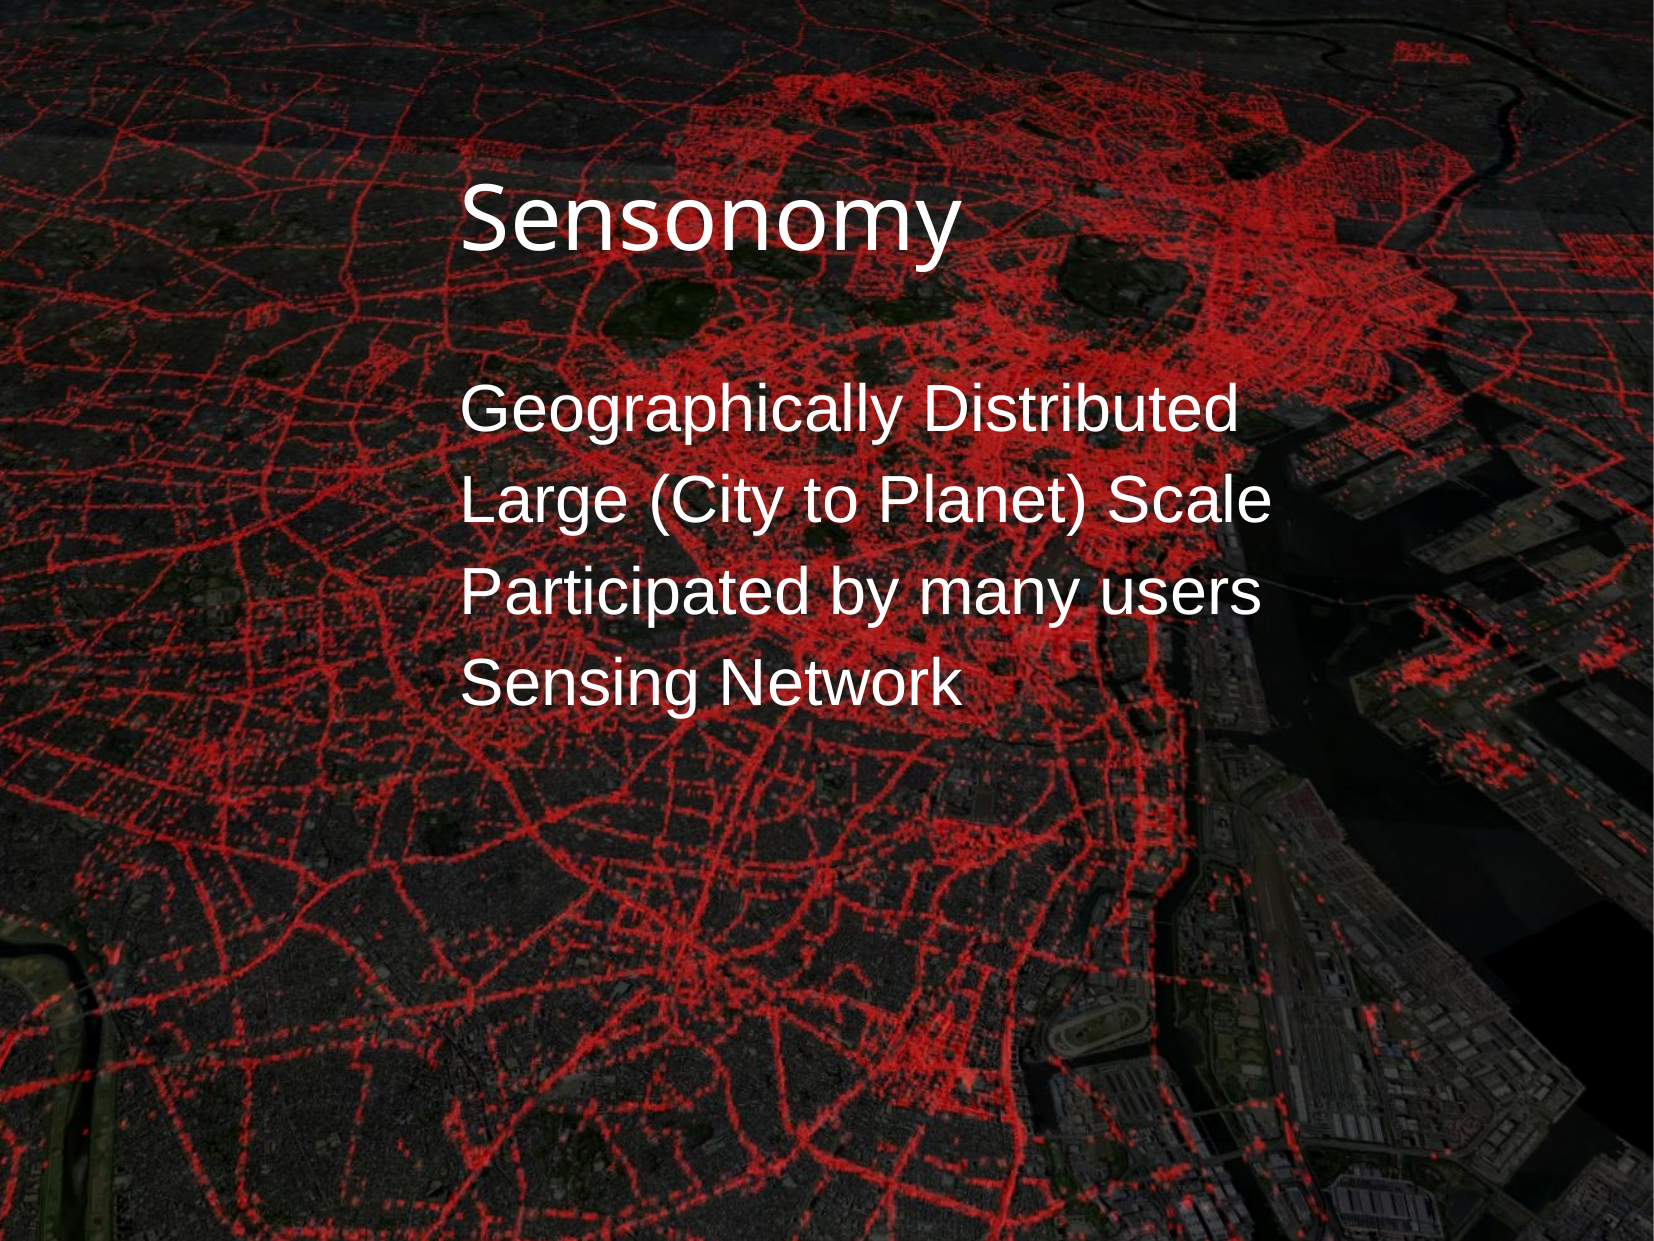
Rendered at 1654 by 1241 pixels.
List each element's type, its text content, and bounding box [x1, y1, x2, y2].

text_box Geographically Distributed Large (City to Planet) Scale Participated by many users Sensing Network [459, 363, 1508, 1134]
picture [0, 0, 1654, 1241]
text_box Sensonomy [459, 111, 1466, 319]
